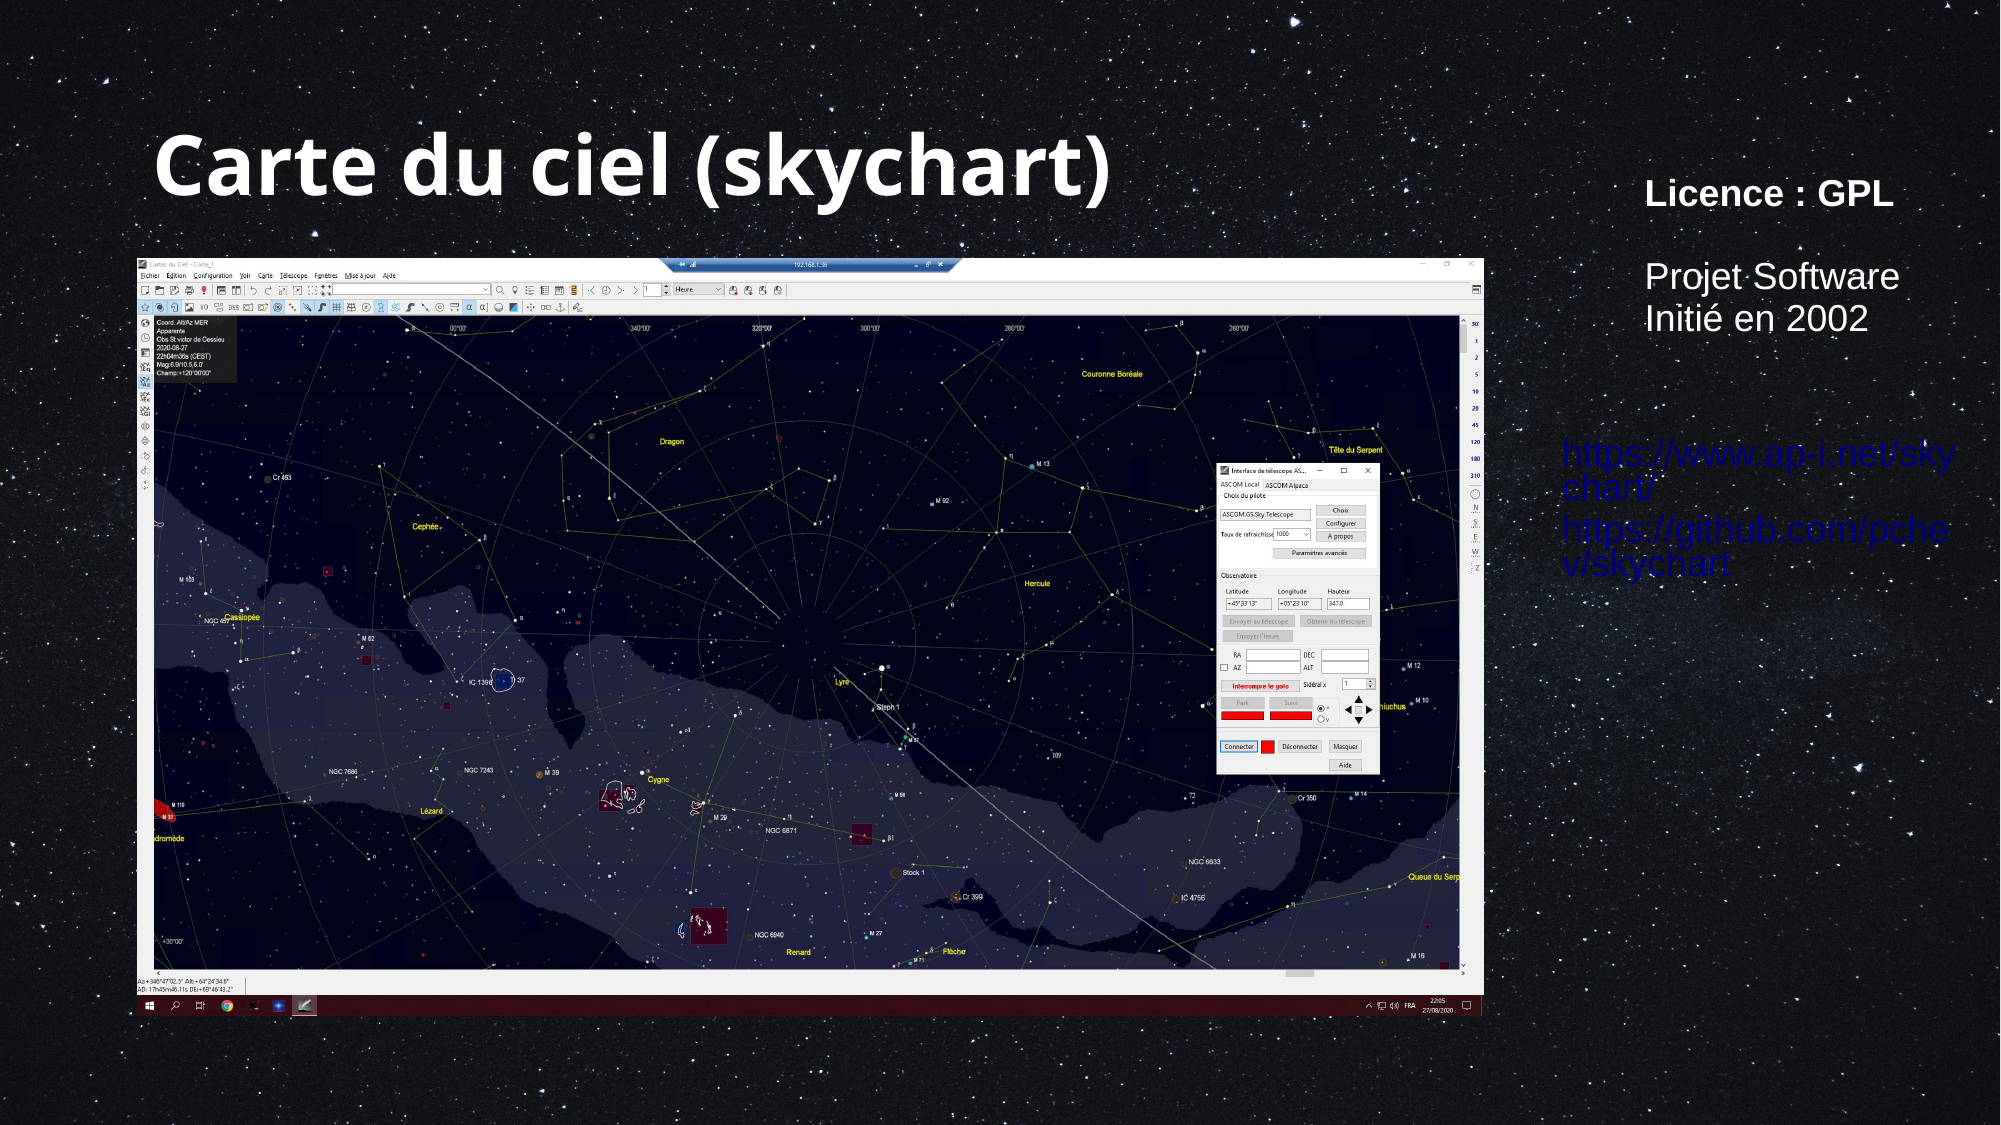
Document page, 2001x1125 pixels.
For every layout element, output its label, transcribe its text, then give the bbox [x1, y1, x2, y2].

text_box https://www.ap-i.net/skychart/ https://github.com/pchev/skychart [1547, 425, 1973, 566]
picture [0, 0, 2001, 1125]
text_box Licence : GPL [1629, 165, 1985, 225]
title Carte du ciel (skychart) [137, 59, 1583, 278]
text_box Projet Software Initié en 2002 [1629, 248, 1949, 378]
